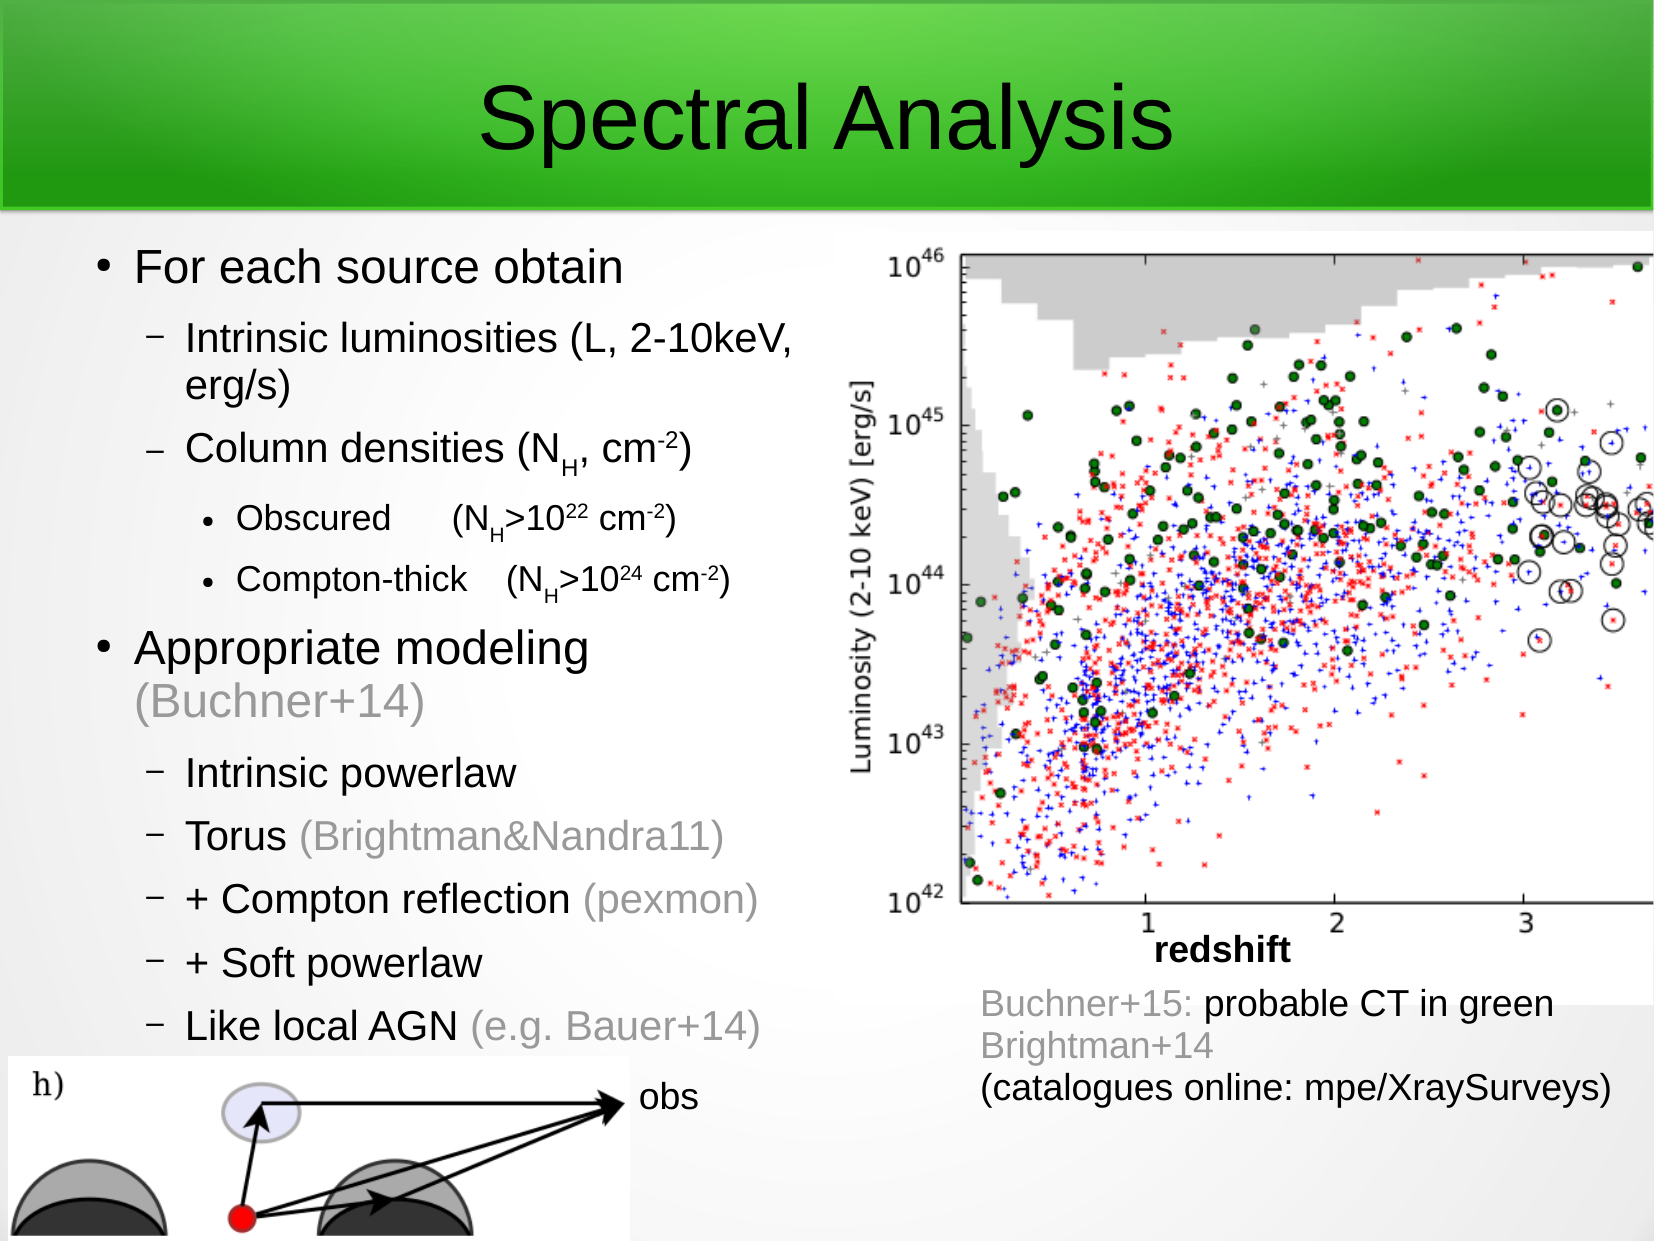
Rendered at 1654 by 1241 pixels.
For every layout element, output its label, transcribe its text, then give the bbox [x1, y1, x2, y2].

picture [836, 231, 1654, 1006]
text_box redshift [990, 921, 1456, 979]
title Spectral Analysis [82, 47, 1571, 189]
list For each source obtain Intrinsic luminosities (L, 2-10keV, erg/s) Column densities (NH, cm-2) Obscured (NH>1022 cm-2) Compton-thick (NH>1024 cm-2) Appropriate modeling (Buchner+14) Intrinsic powerlaw Torus (Brightman&Nandra11) + Compton reflection (pexmon) + Soft powerlaw Like local AGN (e.g. Bauer+14) [82, 240, 841, 1057]
picture [8, 1056, 631, 1241]
text_box obs [624, 1068, 805, 1125]
text_box Buchner+15: probable CT in green Brightman+14 (catalogues online: mpe/XraySurveys) [930, 975, 1654, 1158]
